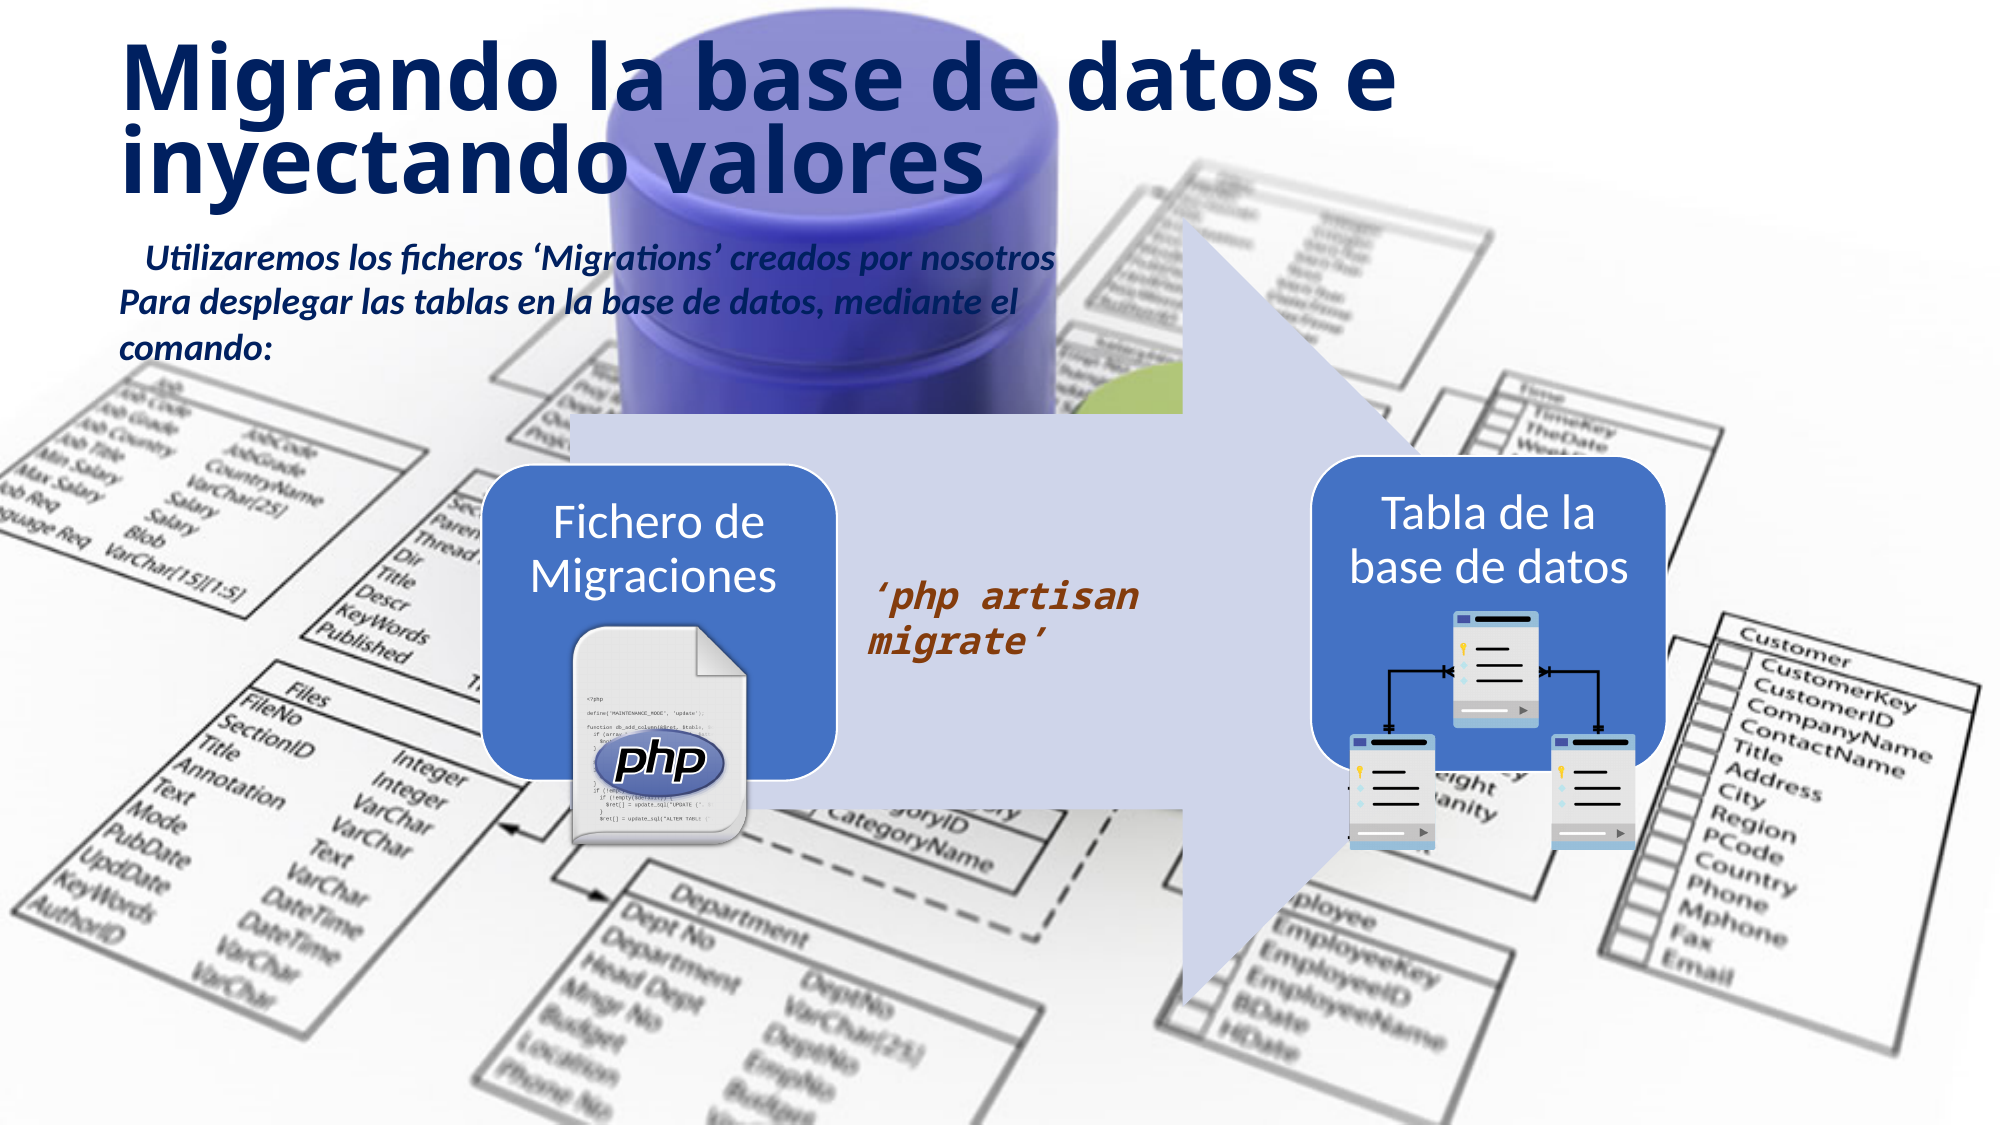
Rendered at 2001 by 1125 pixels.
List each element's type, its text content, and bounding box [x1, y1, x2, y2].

text_box Migrando la base de datos e inyectando valores [119, 44, 1870, 112]
text_box [570, 216, 1422, 1008]
text_box Utilizaremos los ficheros ‘Migrations’ creados por nosotros Para desplegar las tablas en la base de datos, mediante el comando: [119, 232, 1150, 369]
text_box Fichero de Migraciones [481, 464, 837, 781]
text_box ‘php artisan migrate’ [867, 561, 1317, 733]
picture [0, 0, 2000, 1125]
text_box Tabla de la base de datos [1311, 455, 1667, 770]
